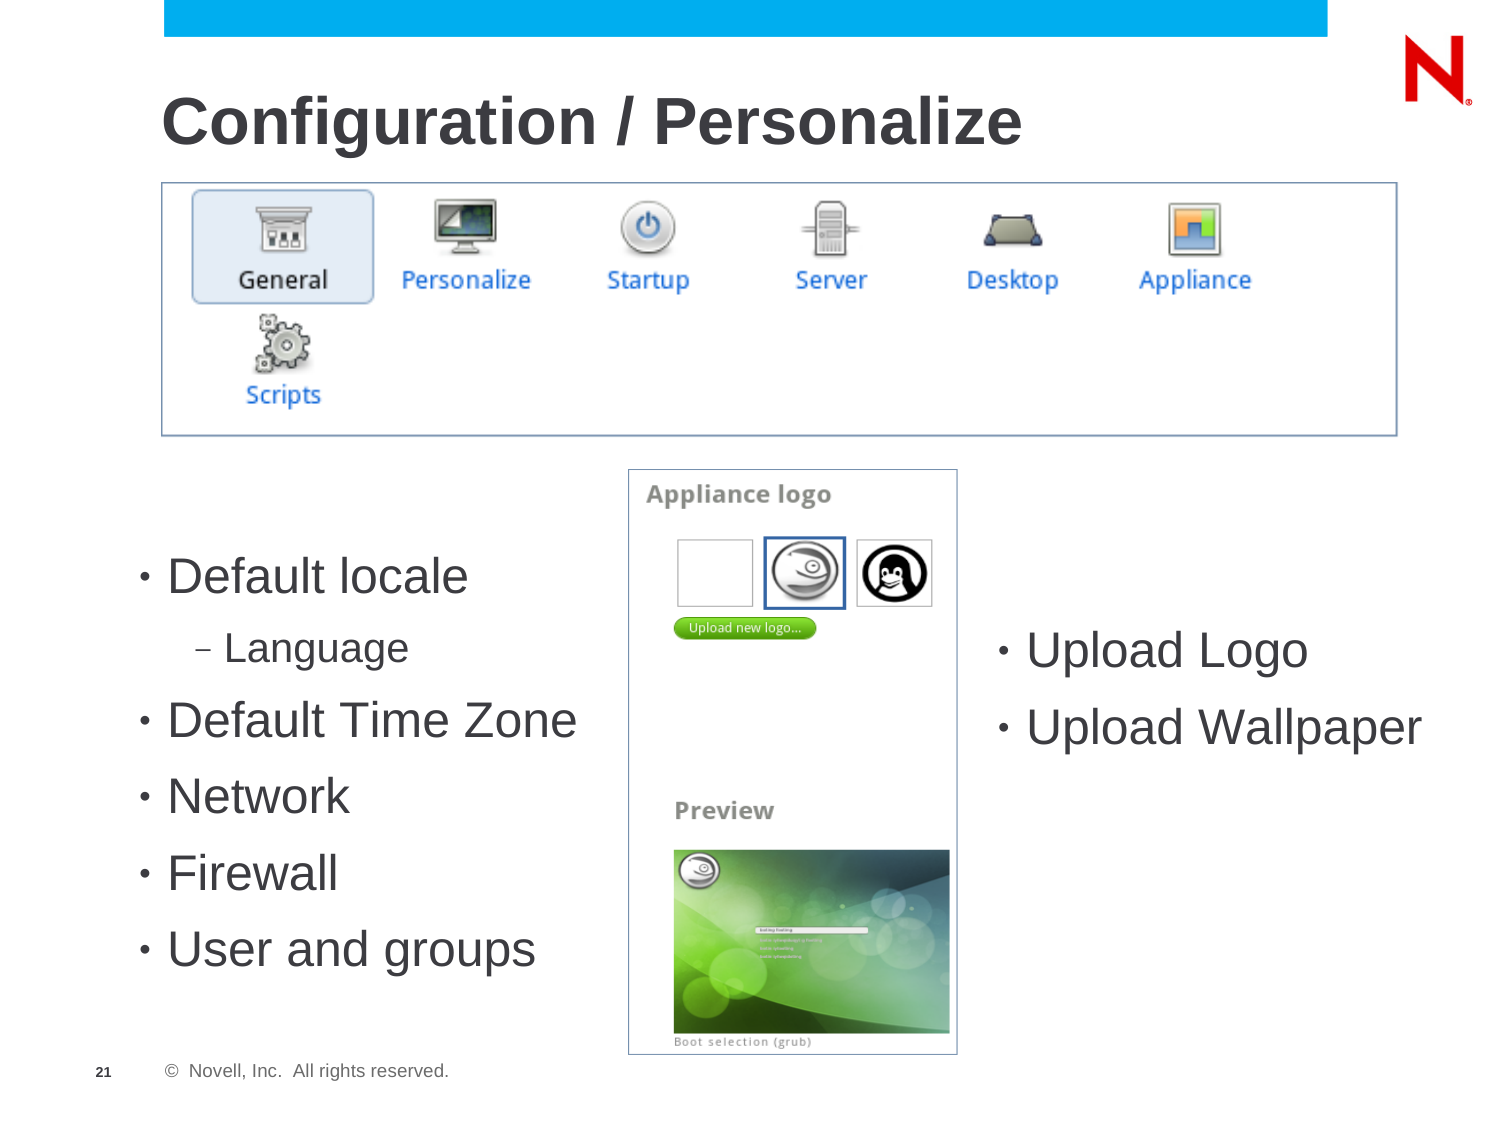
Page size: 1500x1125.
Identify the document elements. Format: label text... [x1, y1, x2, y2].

picture [161, 182, 1402, 441]
list Default locale Language Default Time Zone Network Firewall User and groups [139, 545, 583, 1125]
title Configuration / Personalize [161, 41, 1383, 182]
picture [628, 469, 960, 1057]
picture [1403, 32, 1473, 107]
list Upload Logo Upload Wallpaper [998, 619, 1442, 906]
